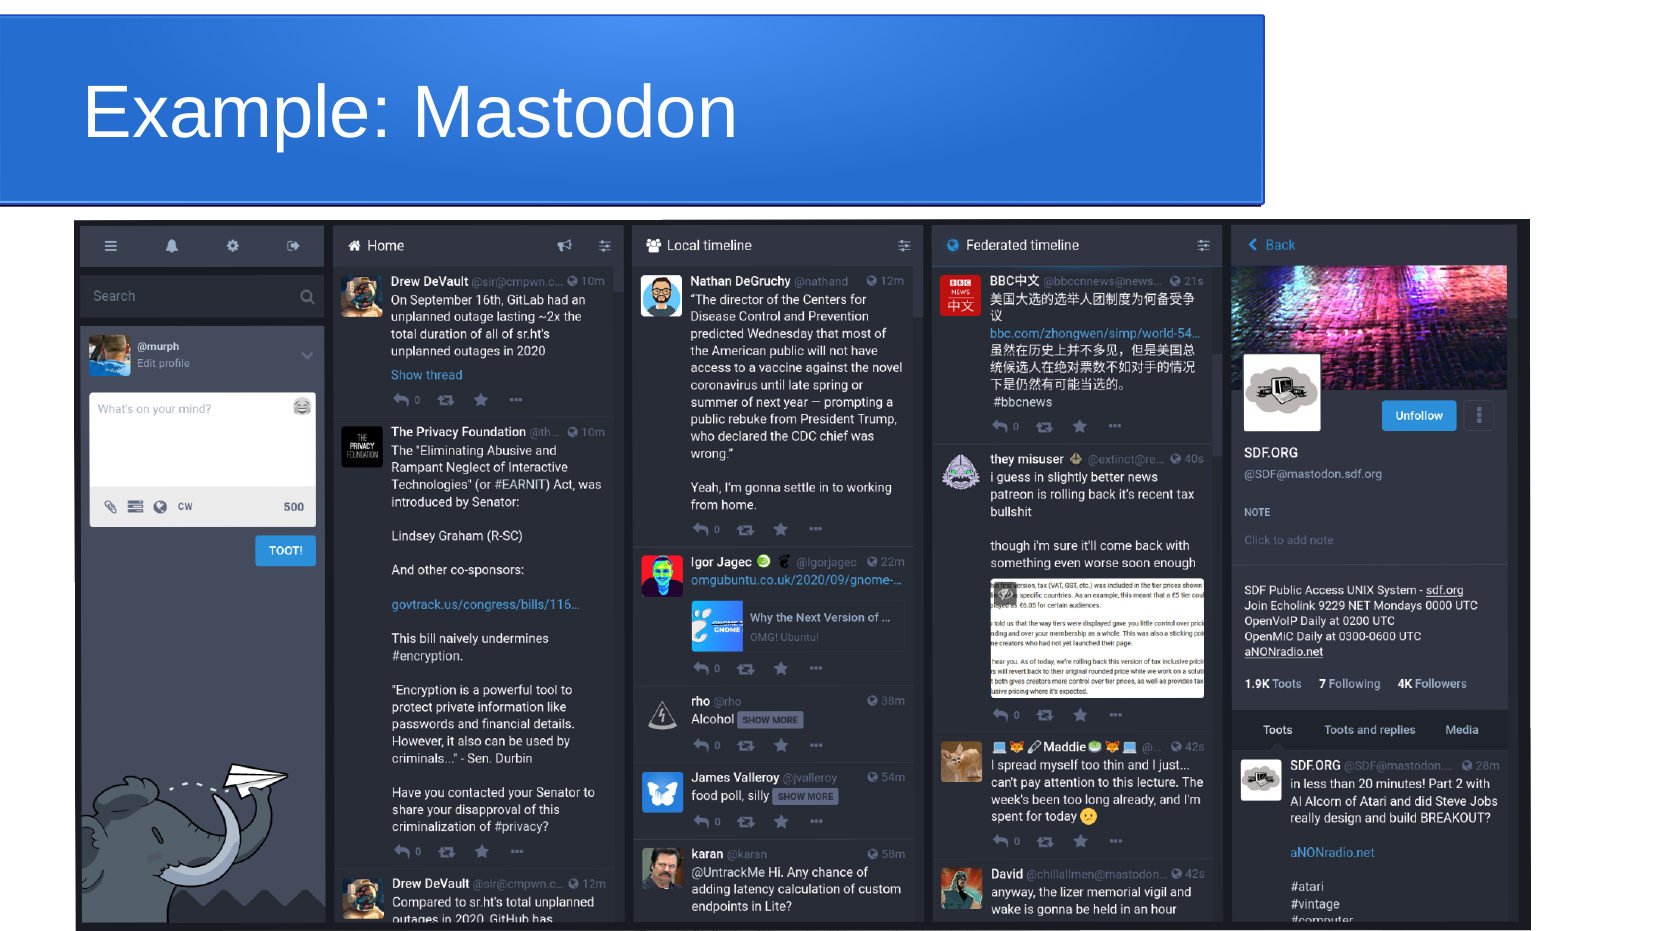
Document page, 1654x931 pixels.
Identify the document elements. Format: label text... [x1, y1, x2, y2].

title Example: Mastodon [82, 35, 1235, 189]
picture [73, 218, 1531, 931]
